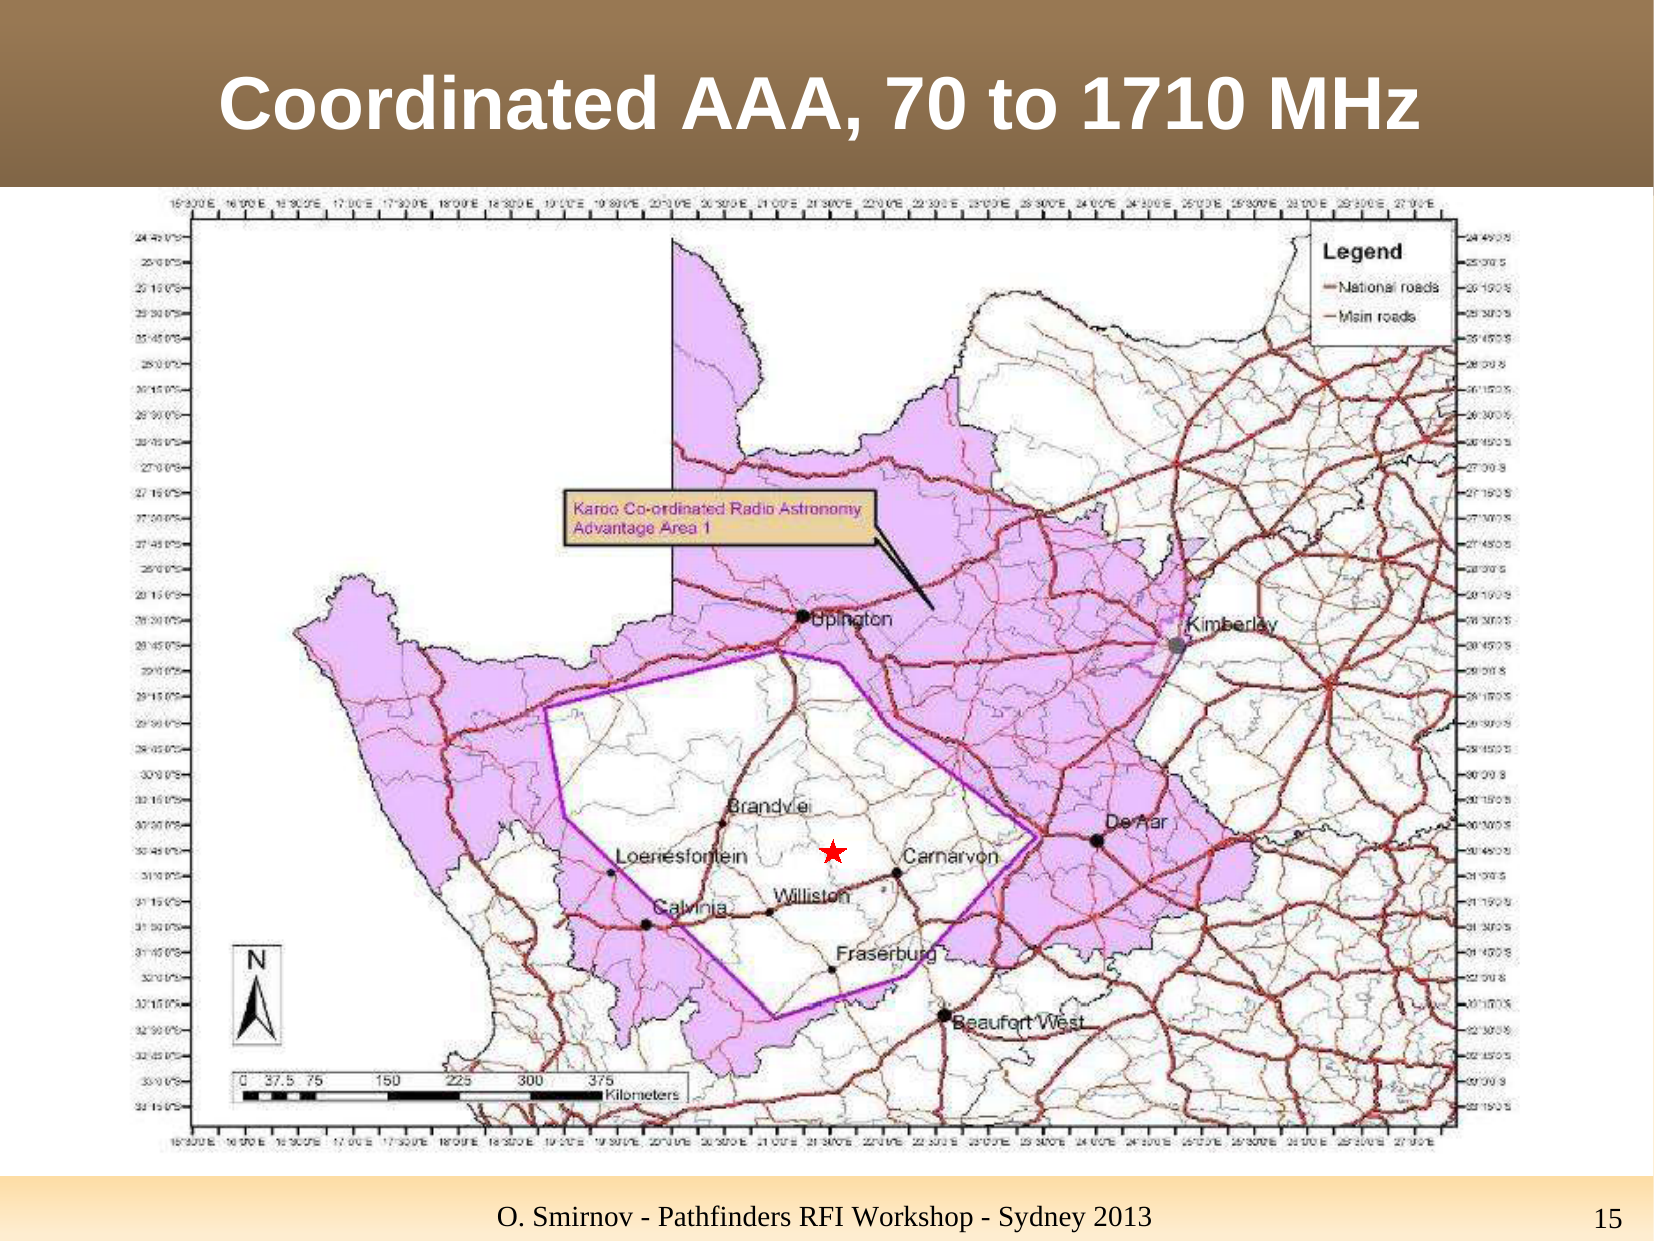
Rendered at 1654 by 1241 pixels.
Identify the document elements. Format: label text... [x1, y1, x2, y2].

title Coordinated AAA, 70 to 1710 MHz [76, 0, 1565, 187]
text_box [819, 839, 847, 863]
picture [0, 0, 1654, 1241]
